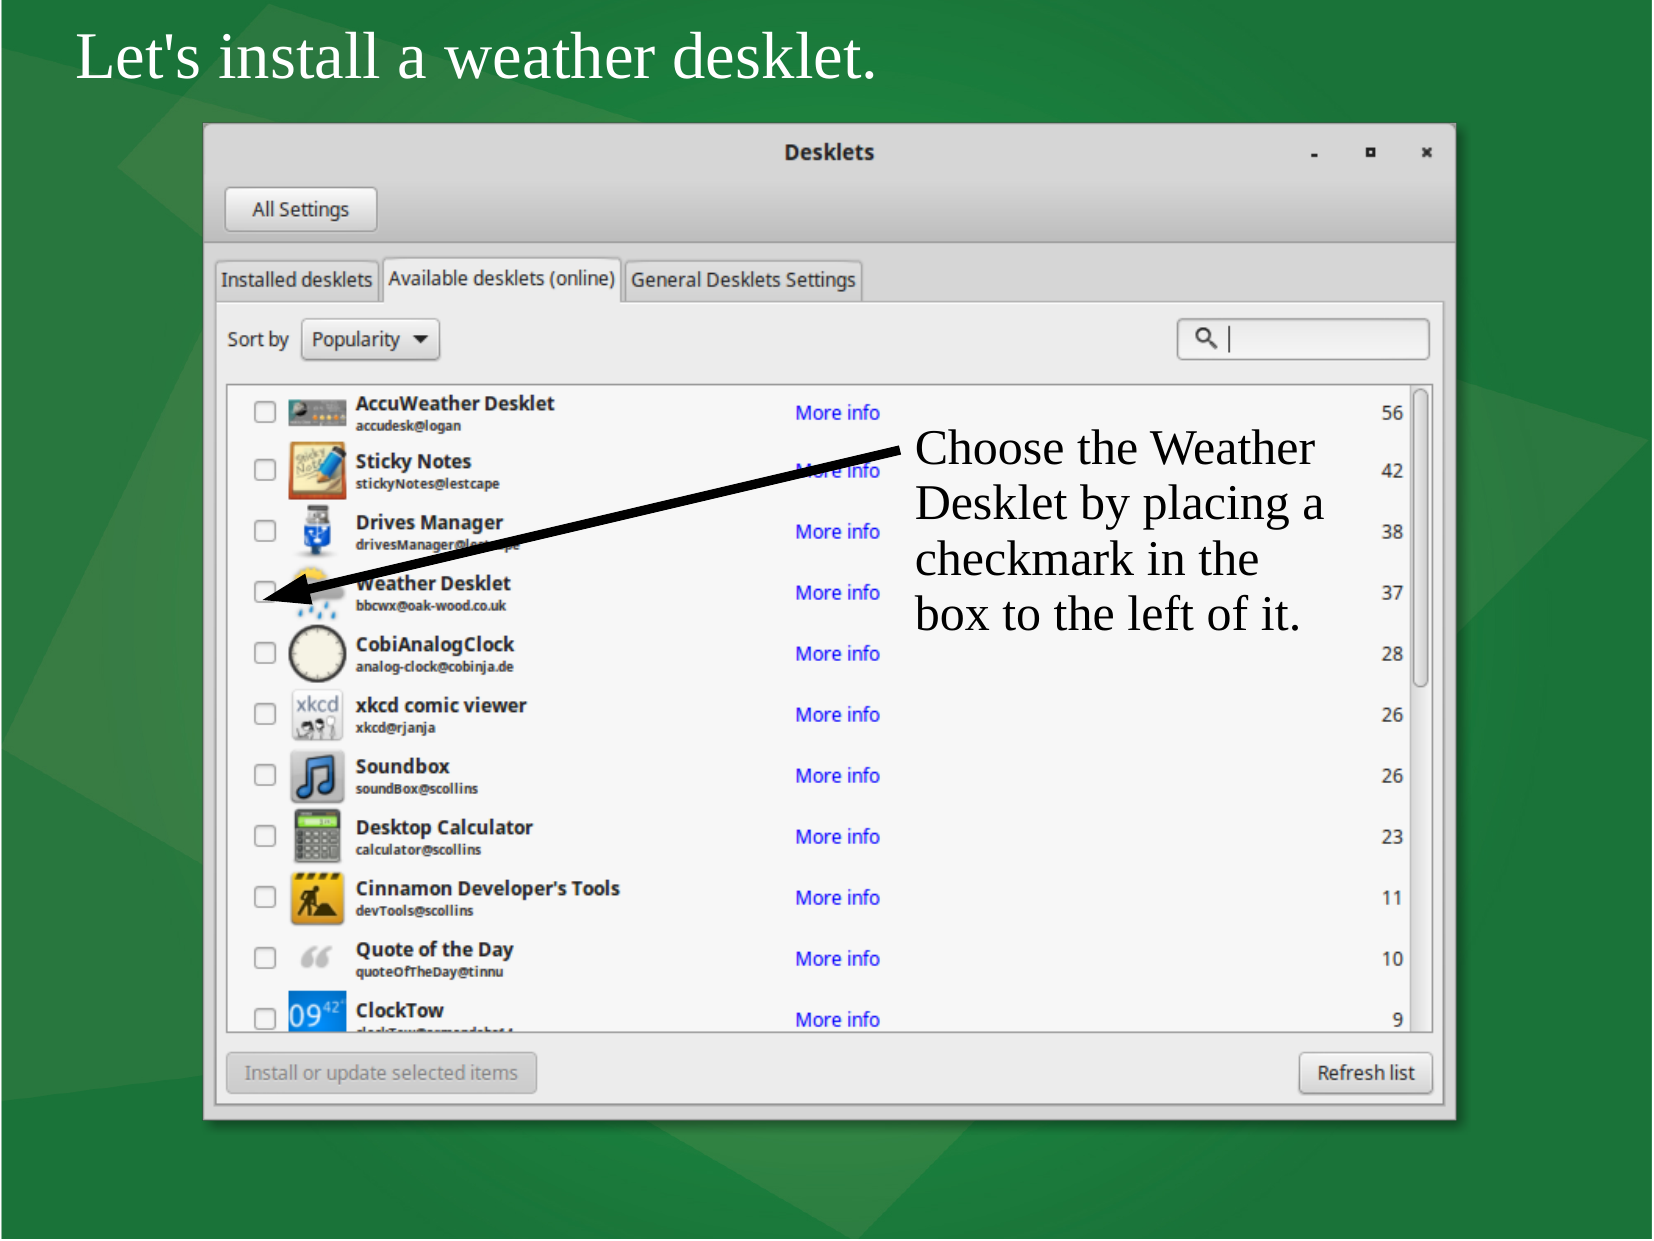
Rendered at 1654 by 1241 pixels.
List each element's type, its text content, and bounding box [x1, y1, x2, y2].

title Let's install a weather desklet. [75, 0, 1564, 113]
picture [0, 0, 1652, 1241]
text_box Choose the Weather Desklet by placing a checkmark in the box to the left of it. [900, 412, 1351, 651]
